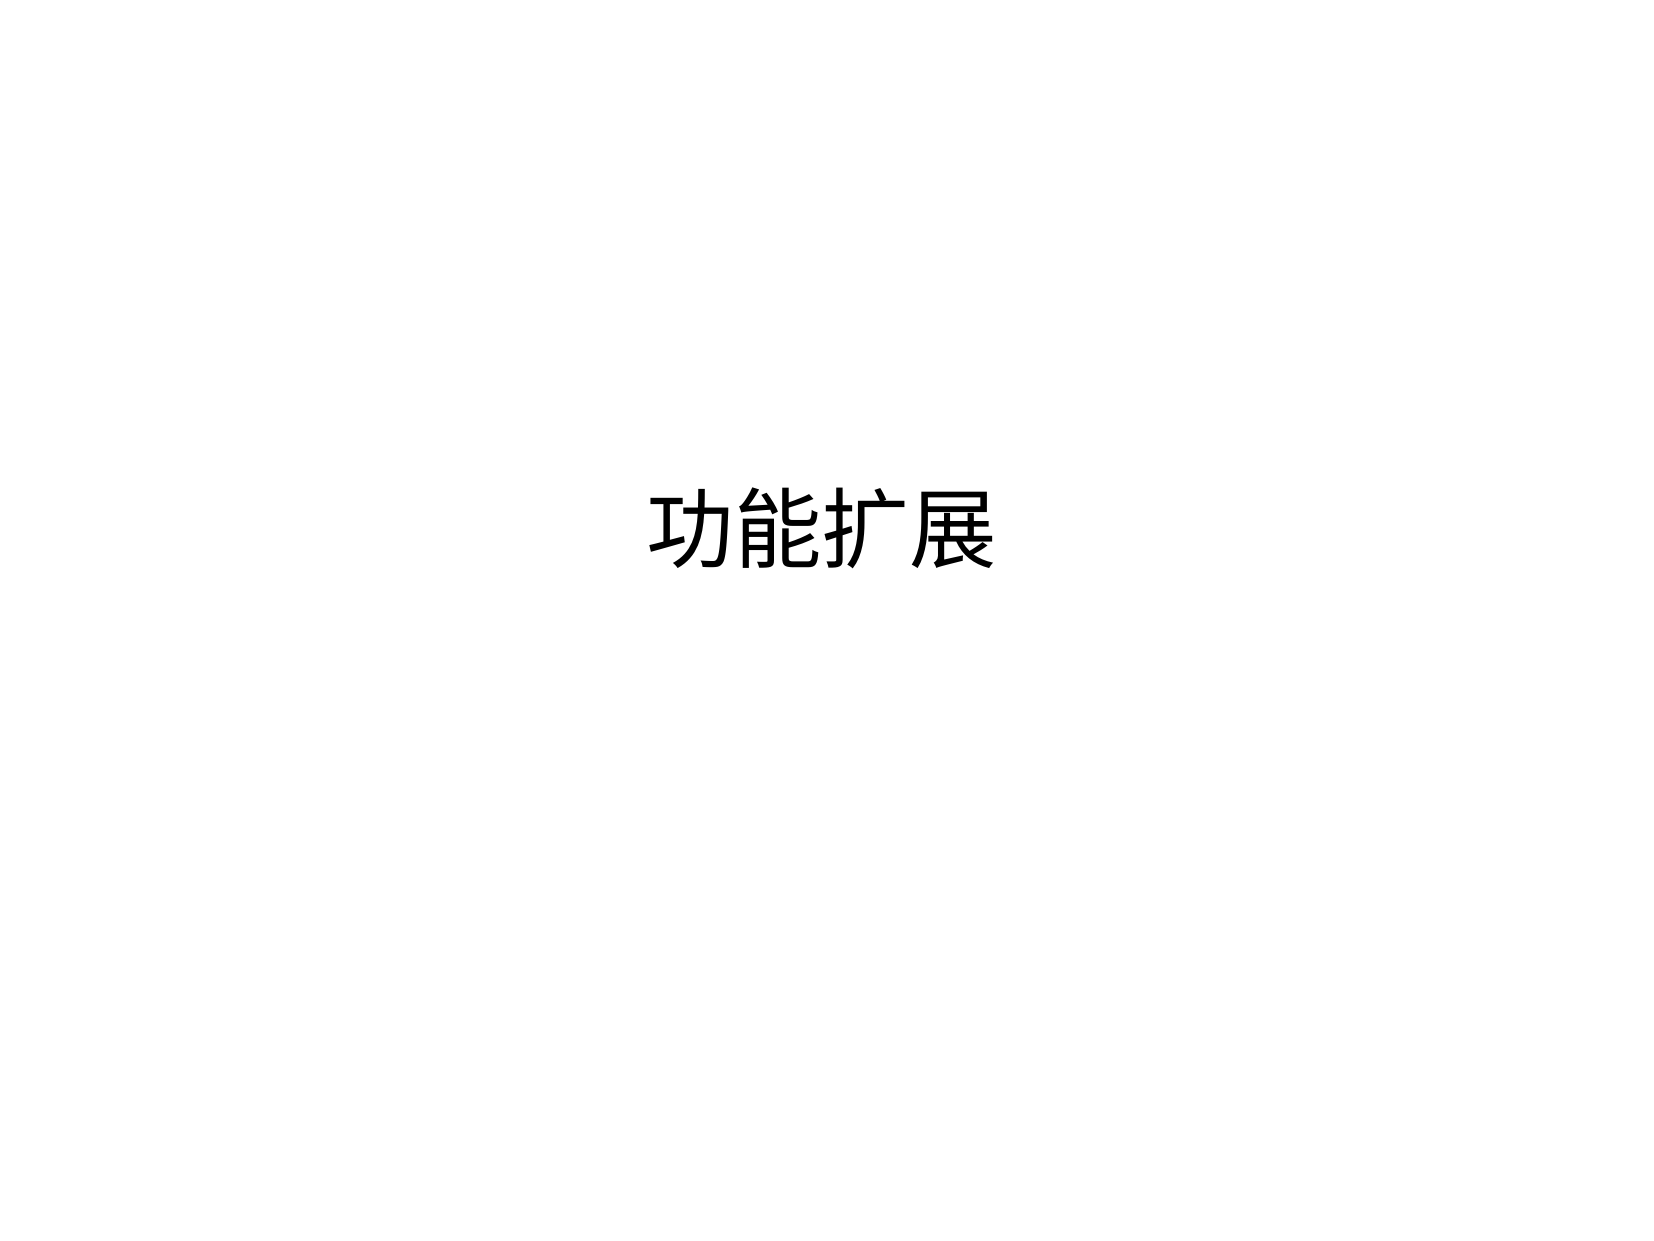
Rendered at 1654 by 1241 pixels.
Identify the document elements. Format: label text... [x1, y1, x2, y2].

text_box 功能扩展 [631, 474, 1012, 591]
